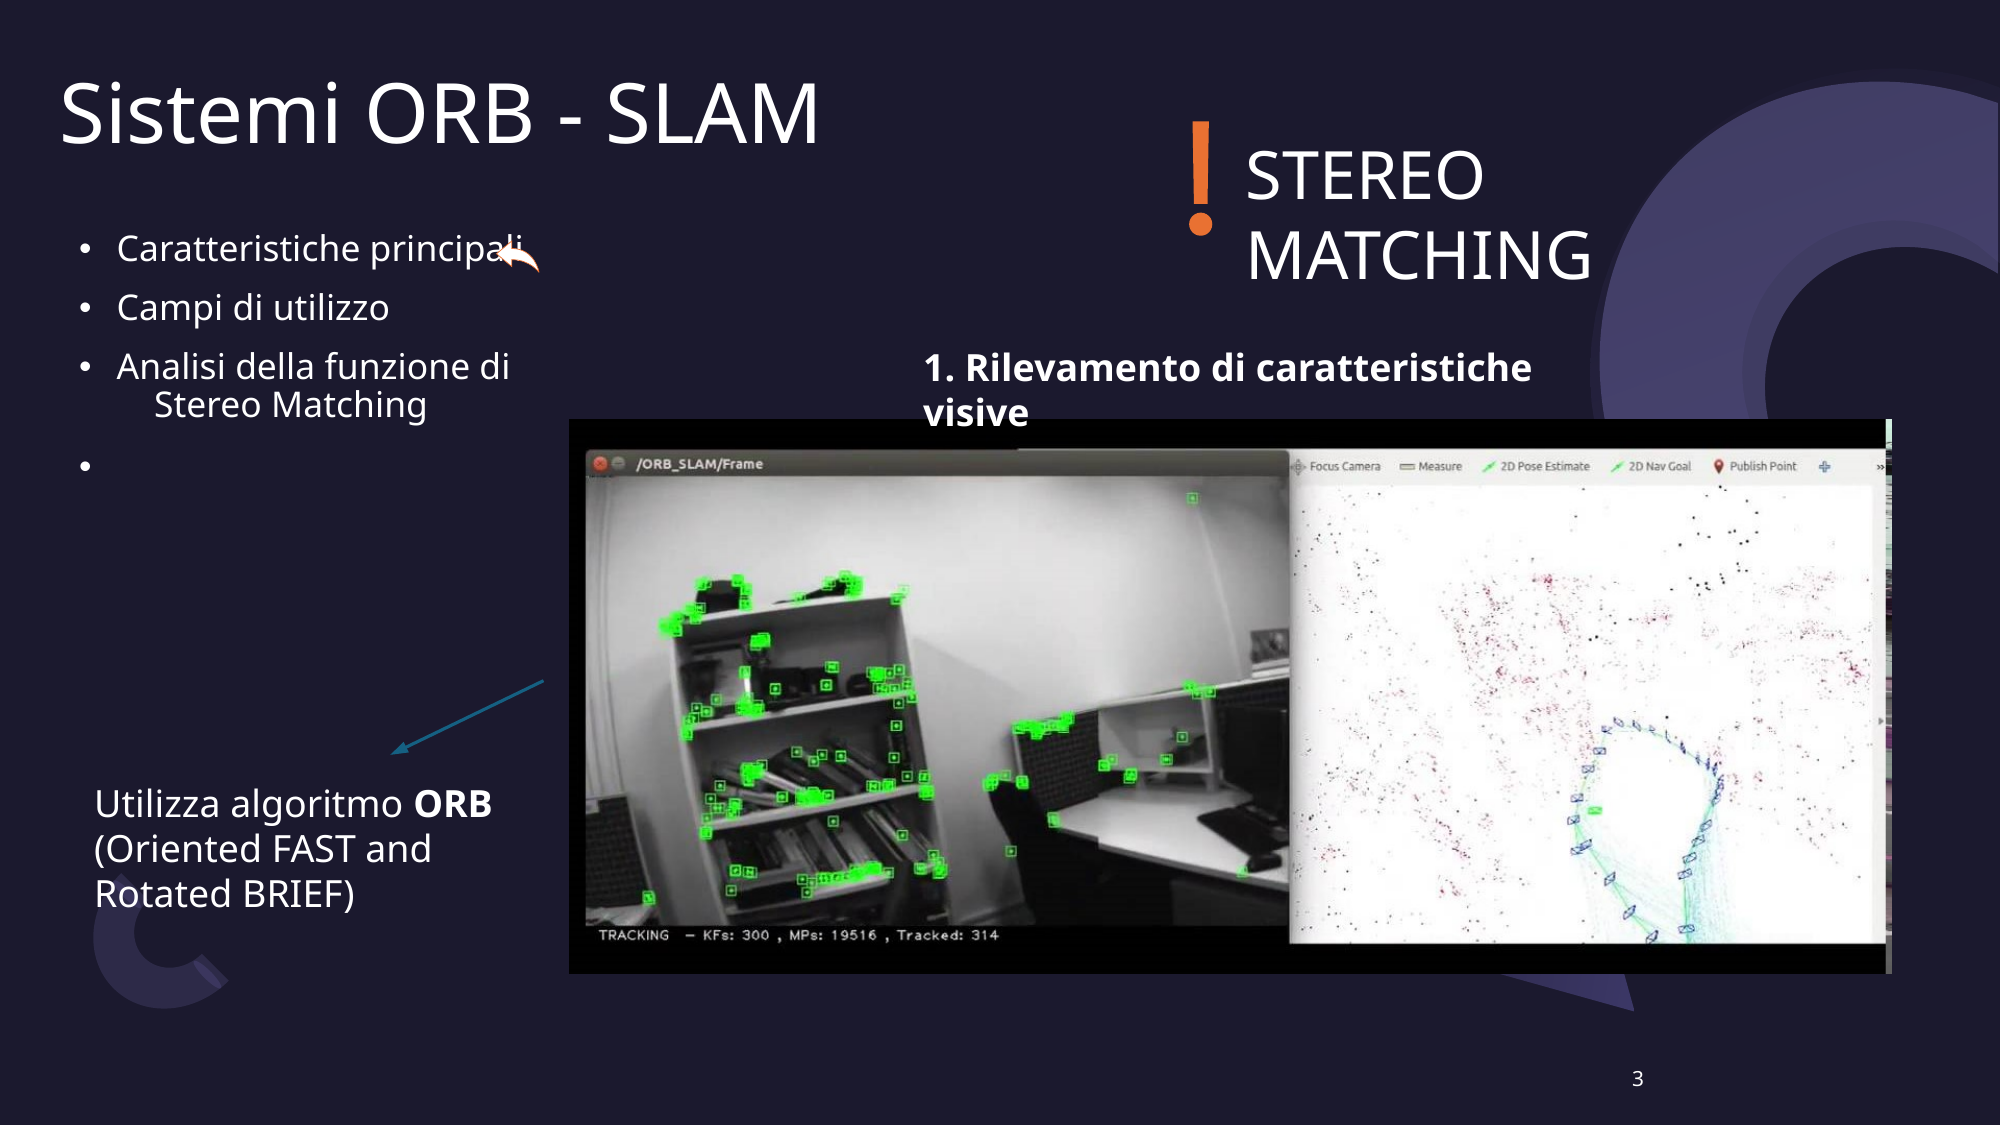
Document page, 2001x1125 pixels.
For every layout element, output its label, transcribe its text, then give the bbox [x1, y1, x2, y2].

picture [1257, 239, 1261, 250]
text_box [1632, 1067, 1910, 1093]
text_box Utilizza algoritmo ORB (Oriented FAST and Rotated BRIEF) [79, 772, 544, 924]
title Sistemi ORB - SLAM [59, 60, 833, 174]
text_box Caratteristiche principali Campi di utilizzo Analisi della funzione di Stereo Matching [79, 230, 544, 479]
picture [492, 230, 544, 283]
picture [1130, 109, 1271, 250]
text_box STEREO MATCHING [1230, 125, 1844, 222]
text_box 1. Rilevamento di caratteristiche visive [908, 335, 1647, 397]
picture [569, 419, 1892, 974]
